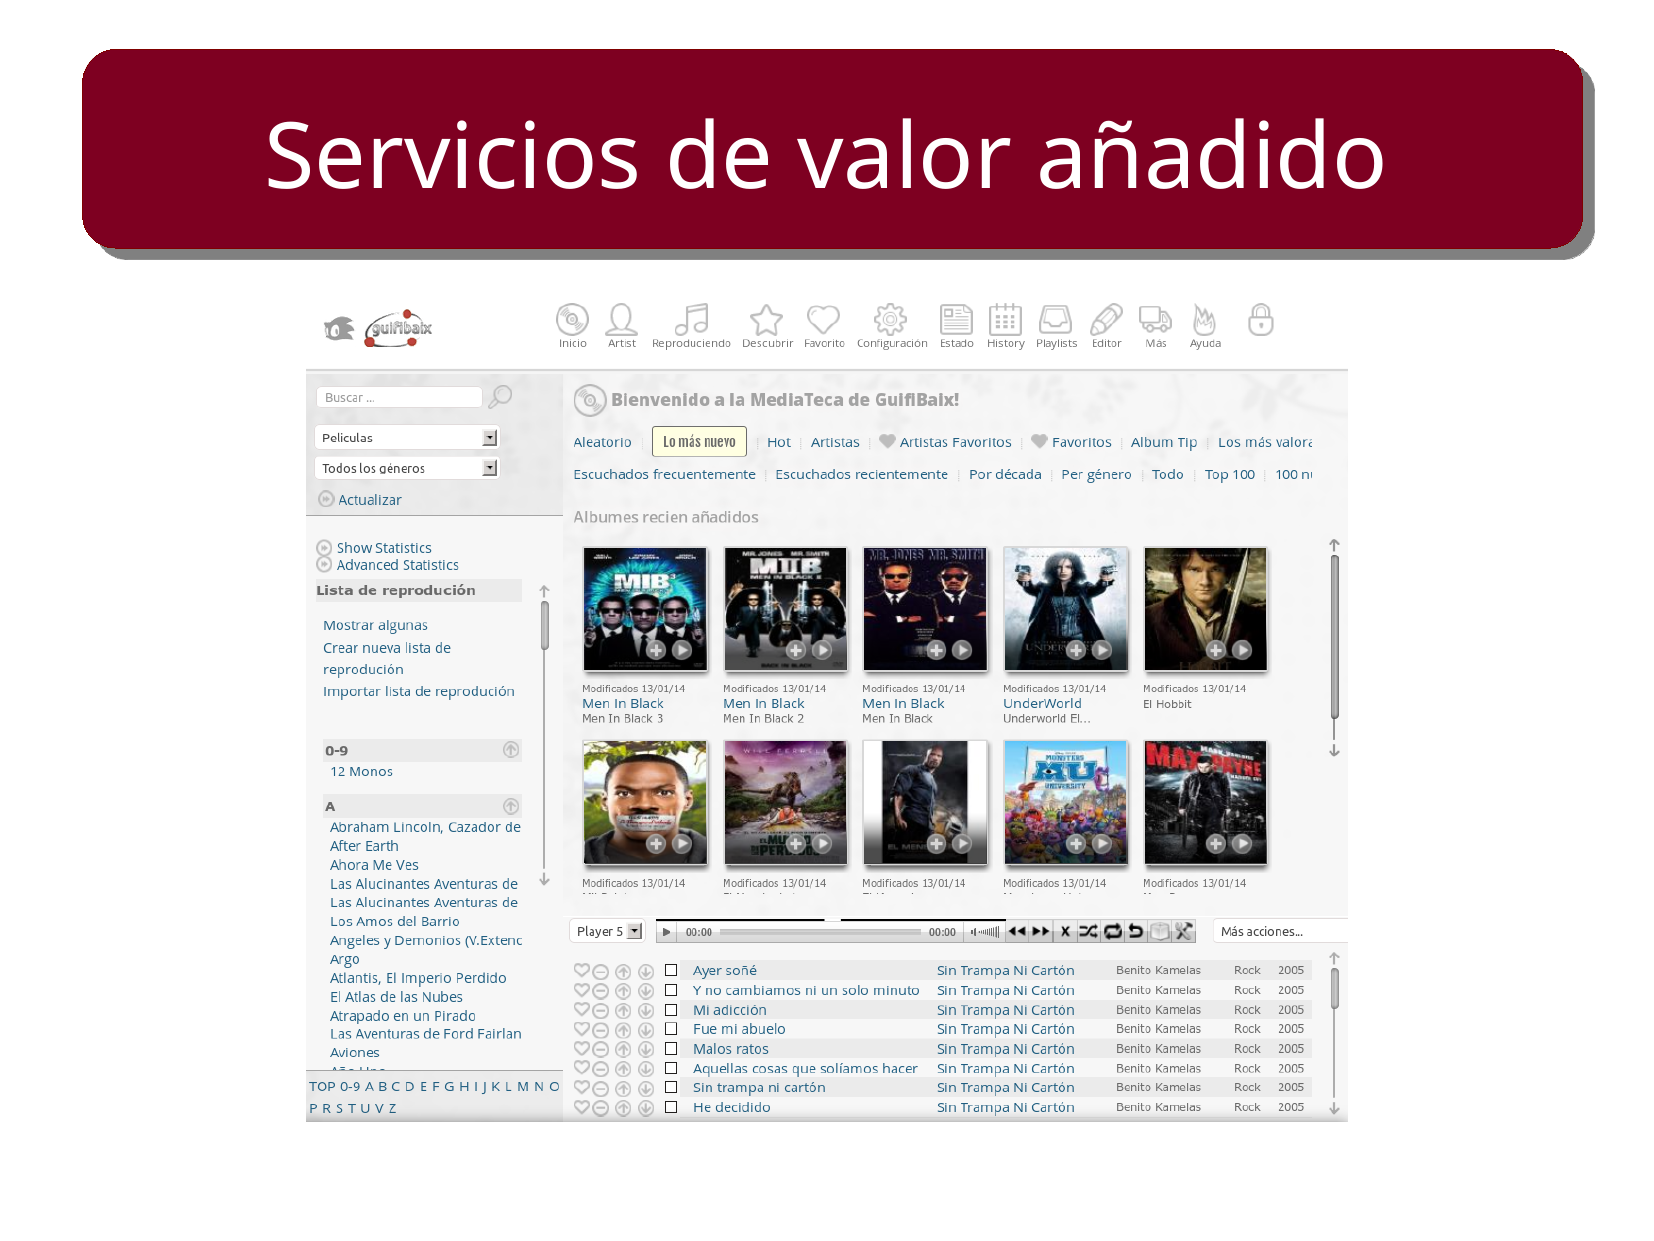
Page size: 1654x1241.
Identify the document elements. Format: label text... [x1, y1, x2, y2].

title Servicios de valor añadido [82, 49, 1571, 257]
picture [306, 290, 1348, 1123]
